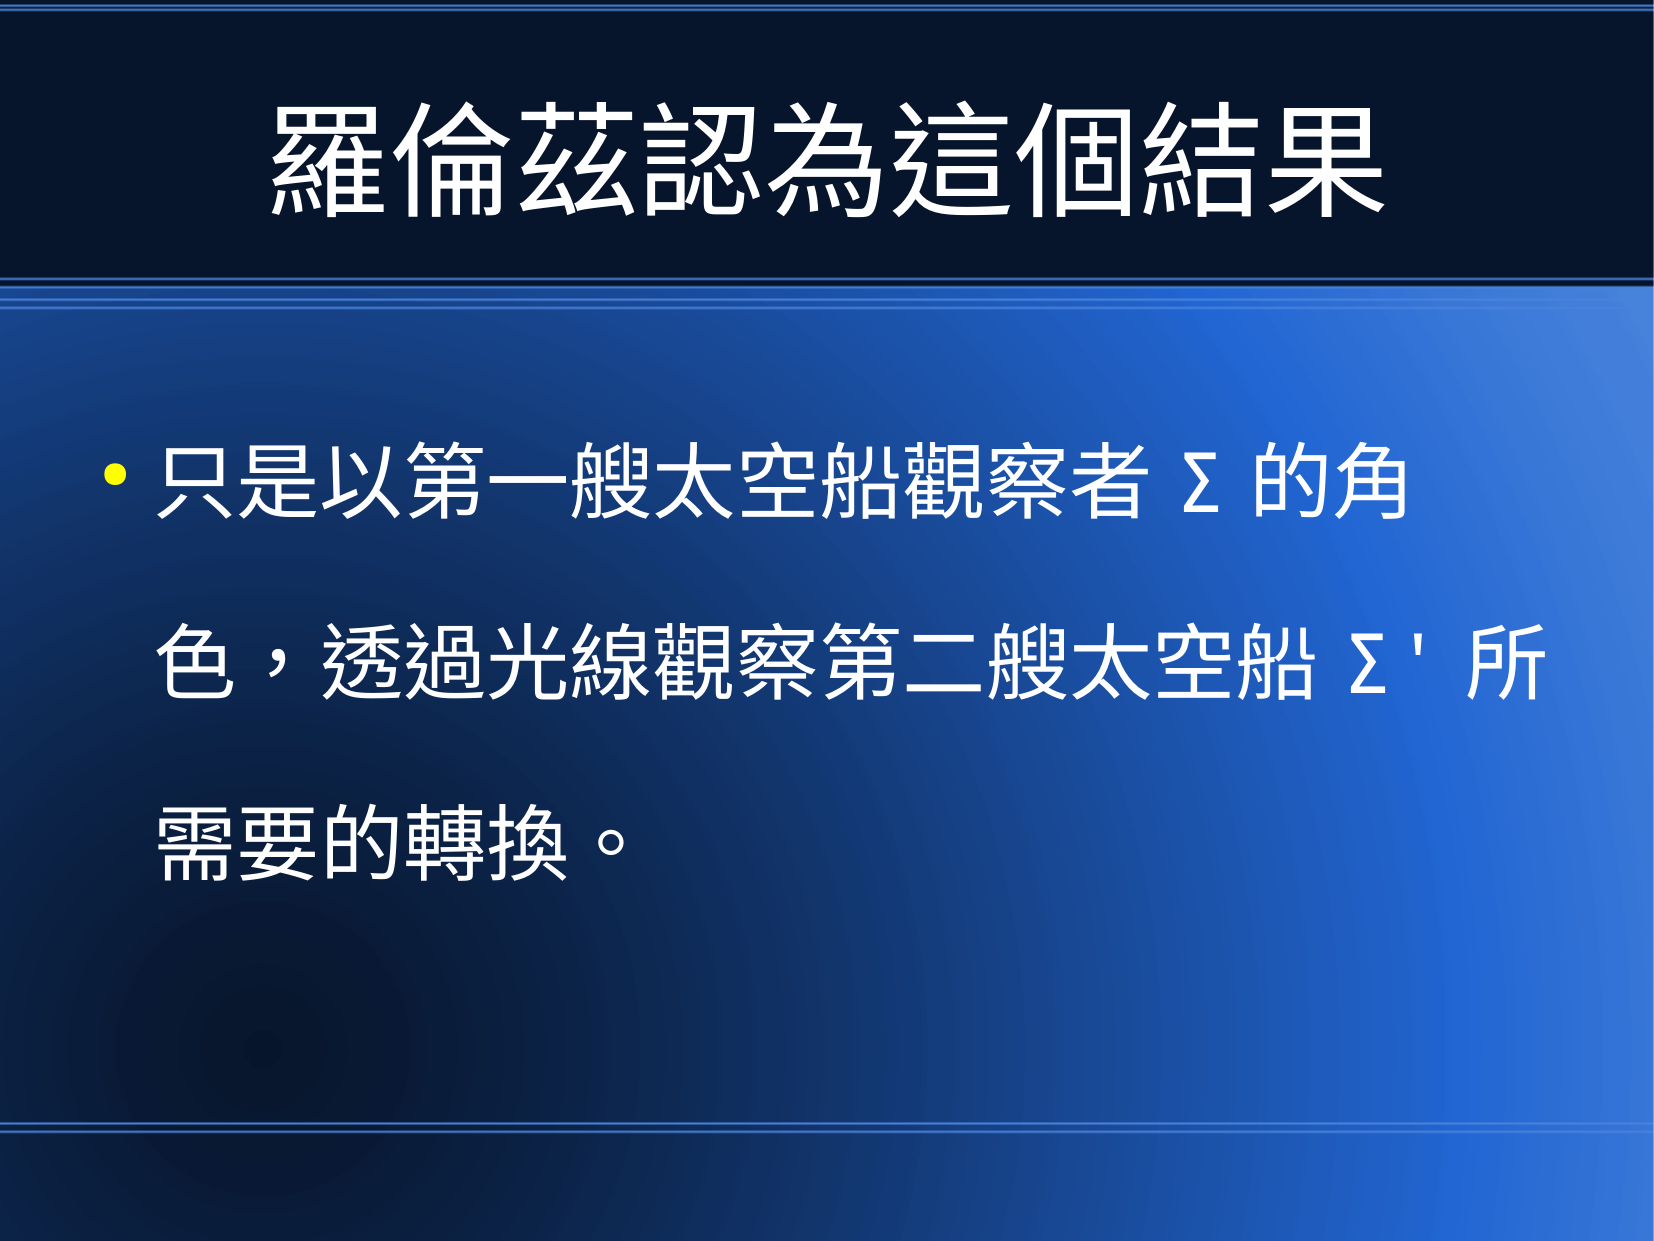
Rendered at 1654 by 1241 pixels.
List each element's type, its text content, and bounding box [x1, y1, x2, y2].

picture [0, 0, 1654, 1241]
title 羅倫茲認為這個結果 [82, 49, 1571, 257]
list 只是以第一艘太空船觀察者Σ的角色，透過光線觀察第二艘太空船Σ'所需要的轉換。 [82, 355, 1571, 1241]
